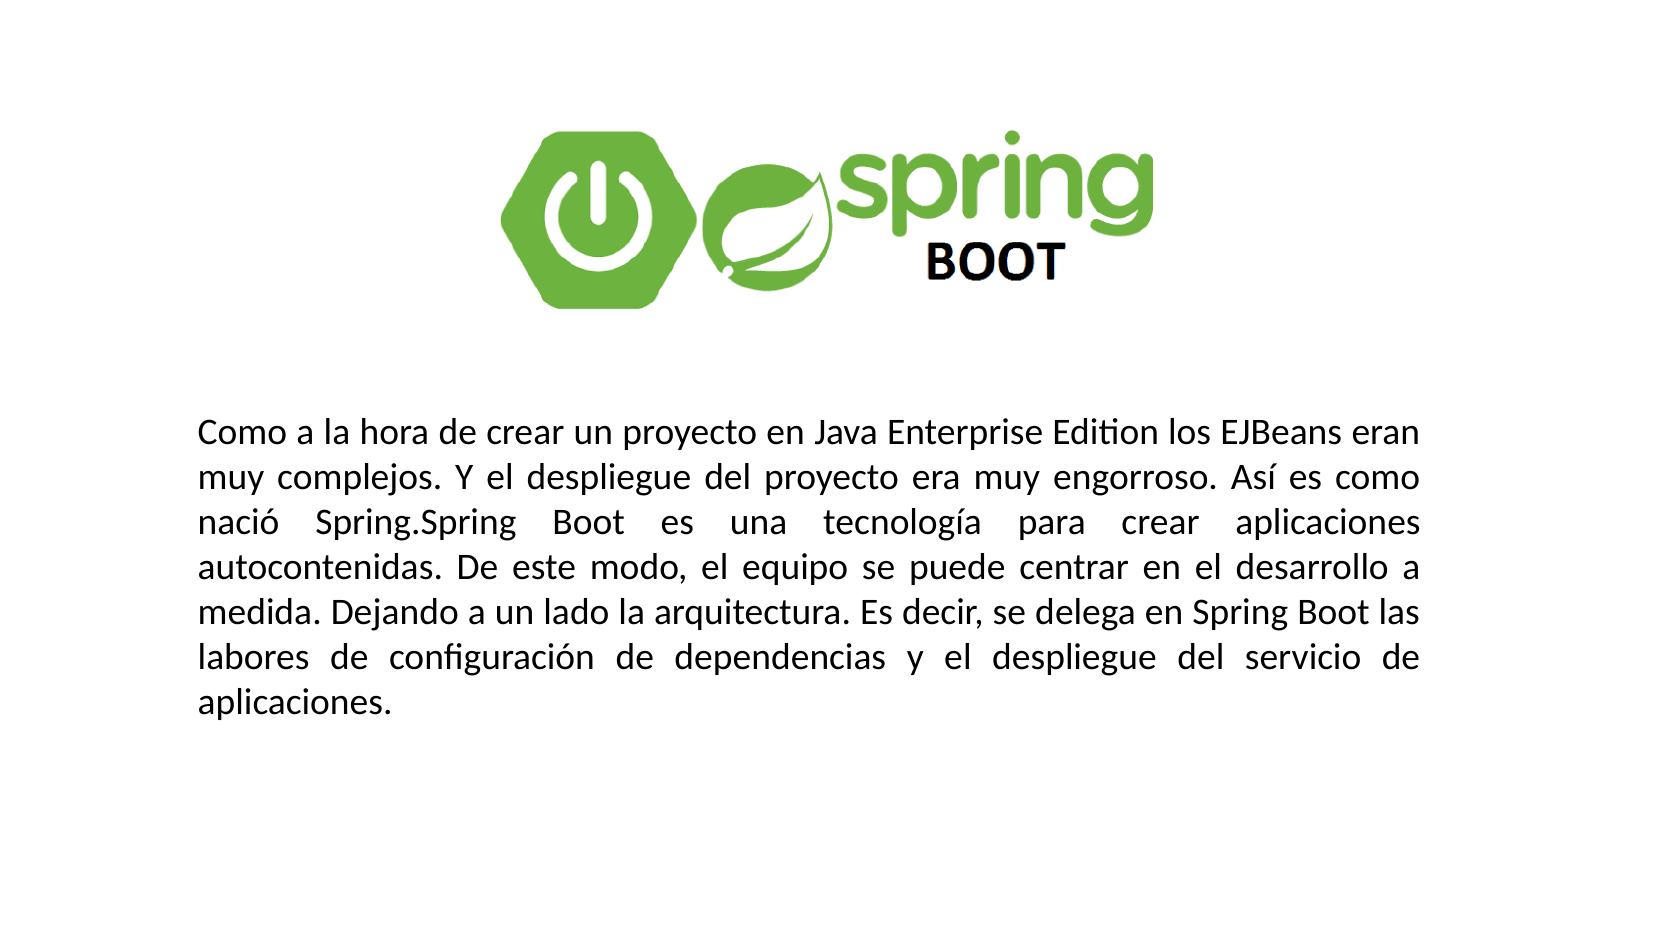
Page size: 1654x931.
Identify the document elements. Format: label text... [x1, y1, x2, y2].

picture [498, 63, 1155, 378]
text_box Como a la hora de crear un proyecto en Java Enterprise Edition los EJBeans eran muy complejos. Y el despliegue del proyecto era muy engorroso. Así es como nació Spring.Spring Boot es una tecnología para crear aplicaciones autocontenidas. De este modo, el equipo se puede centrar en el desarrollo a medida. Dejando a un lado la arquitectura. Es decir, se delega en Spring Boot las labores de configuración de dependencias y el despliegue del servicio de aplicaciones. [182, 399, 1443, 775]
